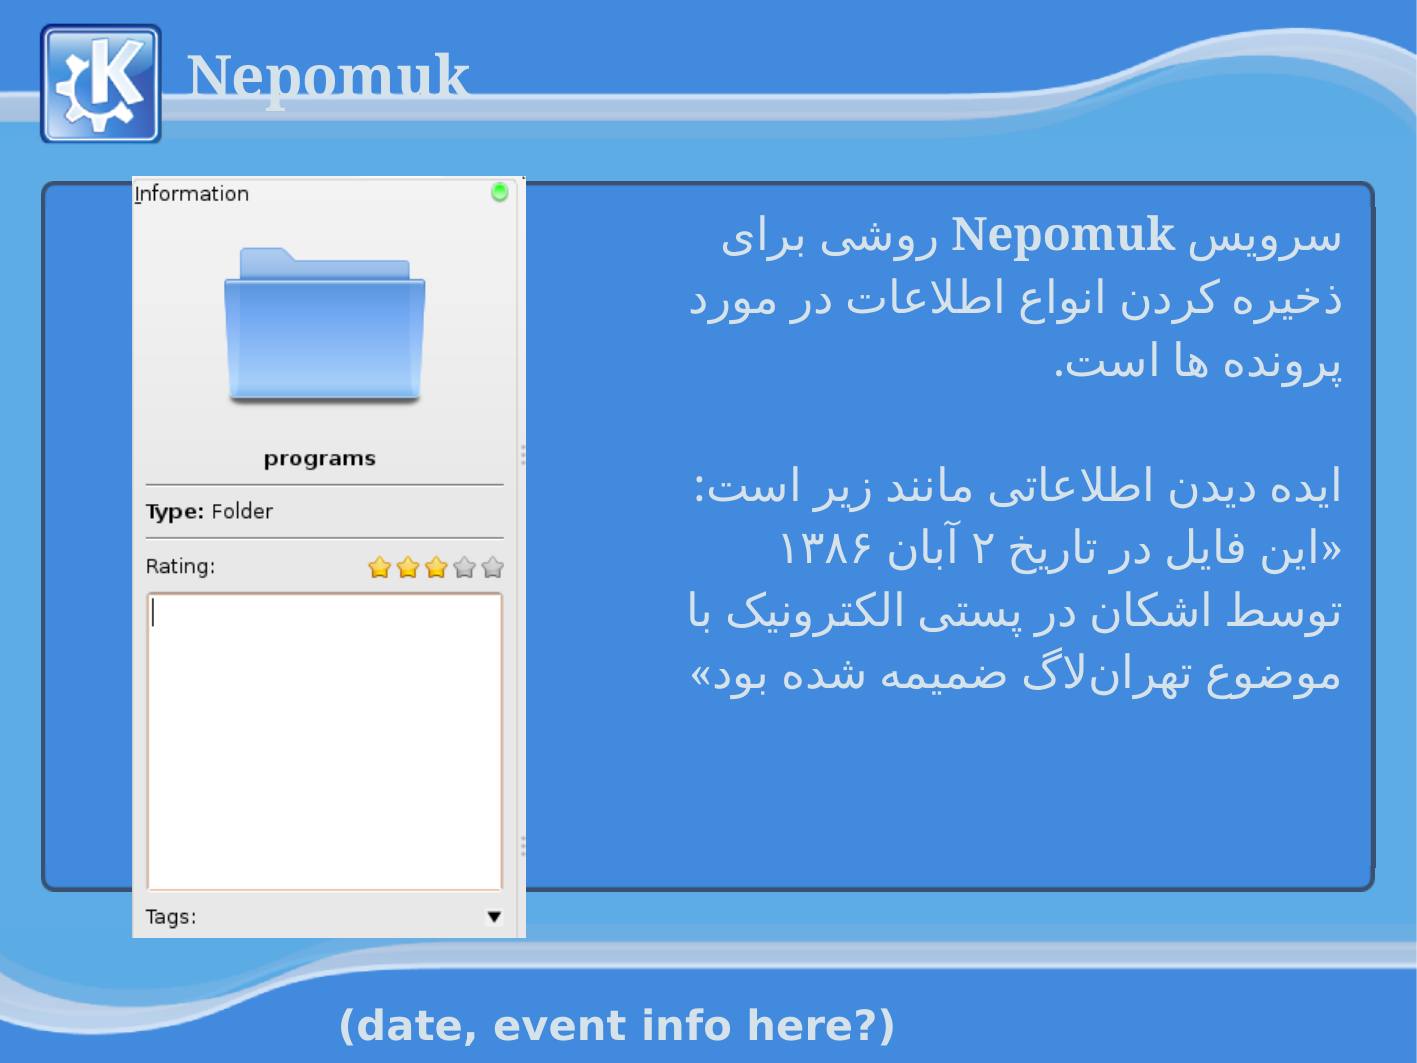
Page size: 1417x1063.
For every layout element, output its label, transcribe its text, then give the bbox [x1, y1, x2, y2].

picture [0, 0, 1417, 1063]
text_box Nepomuk [171, 27, 1048, 137]
text_box سرویس Nepomuk روشی برای ذخیره کردن انواع اطلاعات در مورد پرونده ها است. ایده دیدن اطلاعاتی مانند زیر است: «این فایل در تاریخ ۲ آبان ۱۳۸۶ توسط اشکان در پستی الکترونیک با موضوع تهران‌لاگ ضمیمه شده بود» [637, 194, 1359, 863]
